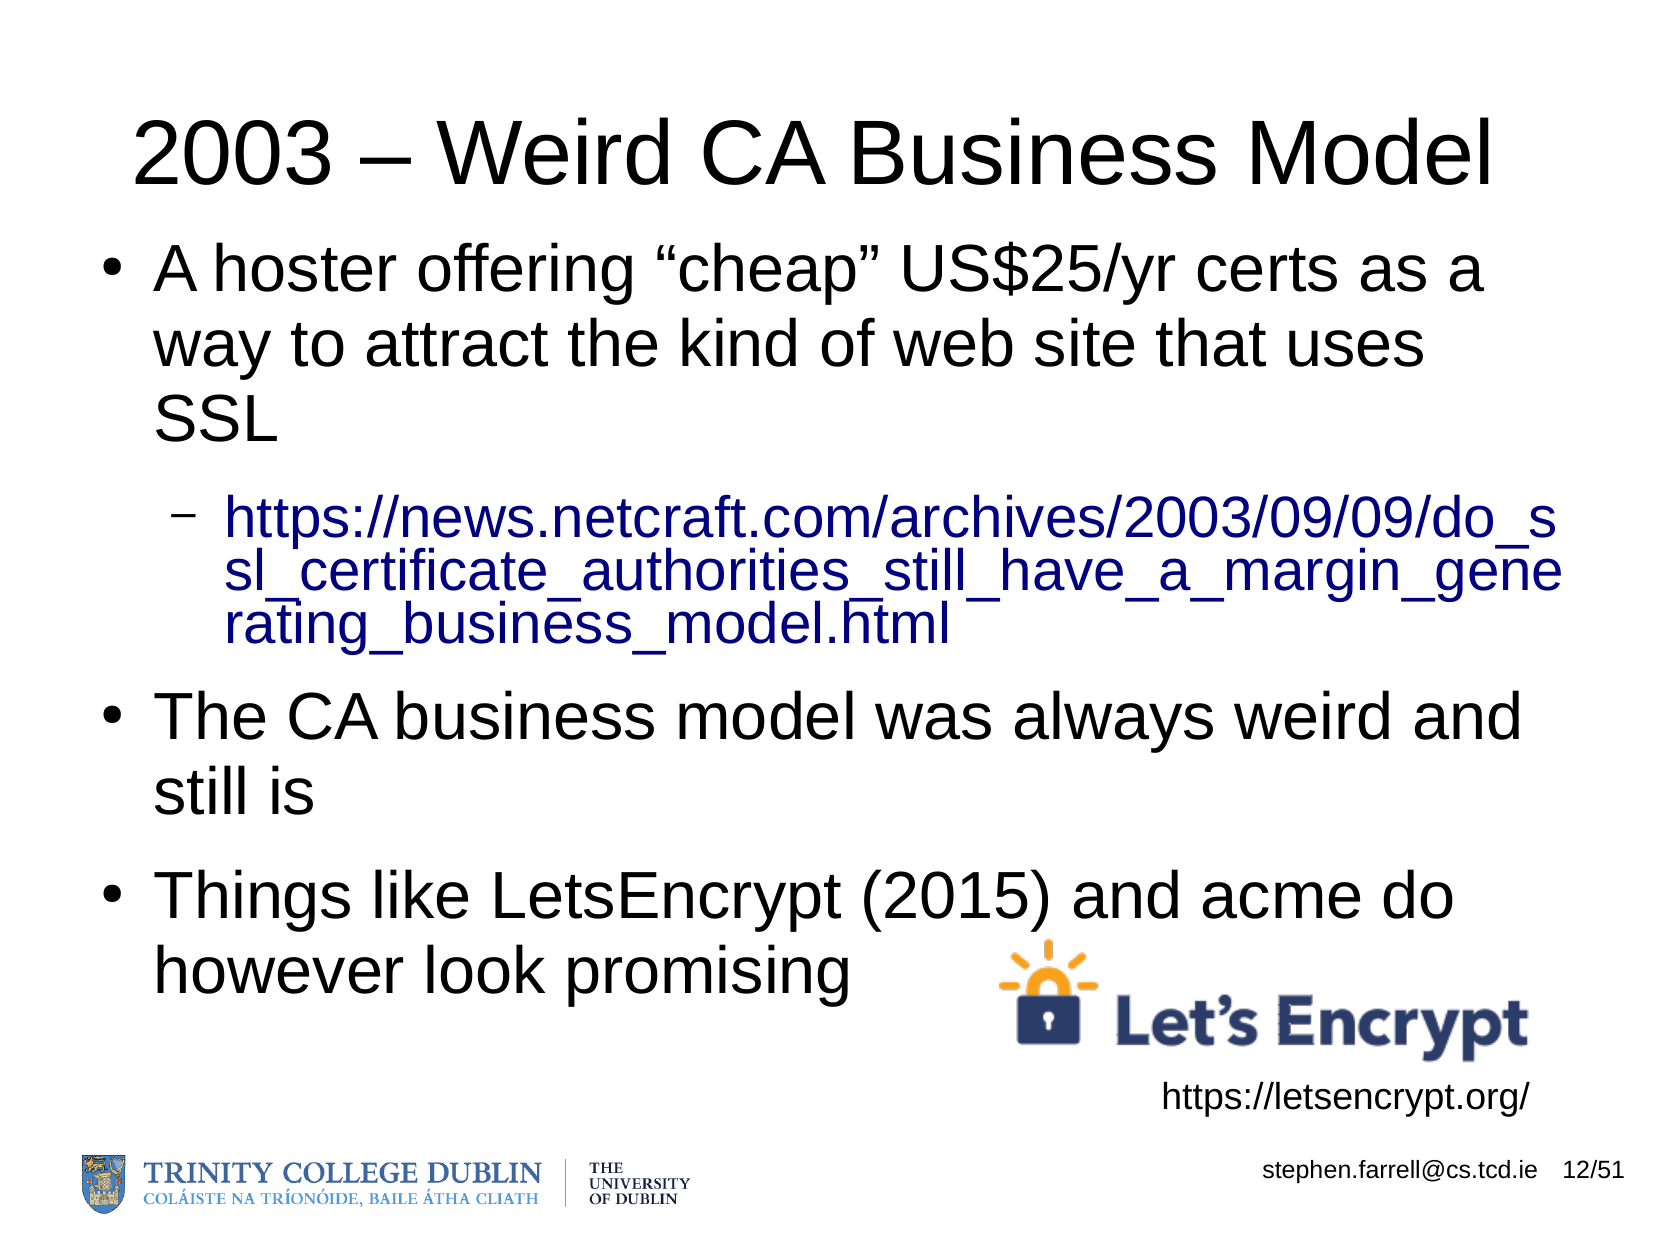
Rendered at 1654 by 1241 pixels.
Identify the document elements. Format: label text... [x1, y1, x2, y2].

picture [82, 1155, 694, 1214]
picture [998, 937, 1529, 1064]
title 2003 – Weird CA Business Model [82, 49, 1571, 231]
list A hoster offering “cheap” US$25/yr certs as a way to attract the kind of web site that uses SSL https://news.netcraft.com/archives/2003/09/09/do_ssl_certificate_authorities_still_have_a_margin_generating_business_model.html The CA business model was always weird and still is Things like LetsEncrypt (2015) and acme do however look promising [82, 231, 1571, 951]
text_box https://letsencrypt.org/ [1146, 1068, 1546, 1126]
